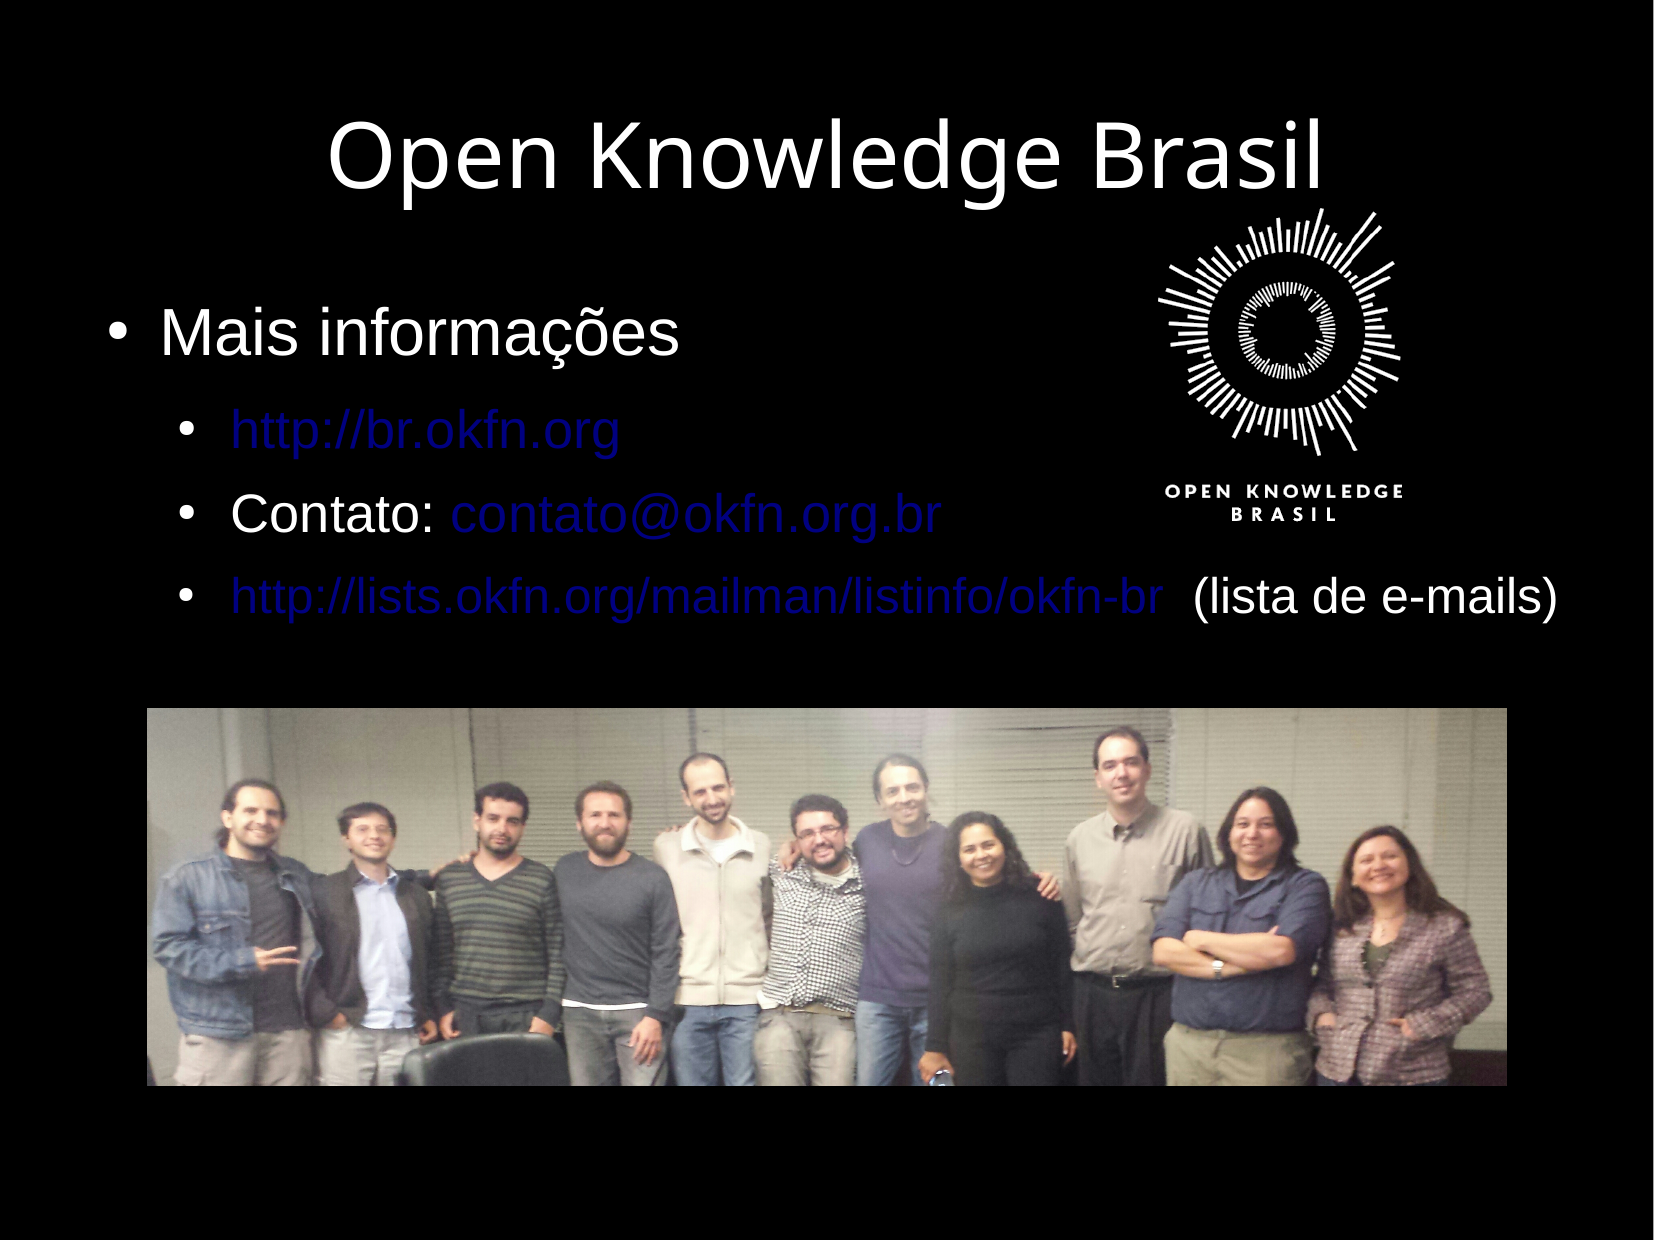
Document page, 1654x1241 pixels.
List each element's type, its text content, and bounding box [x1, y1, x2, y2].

list Mais informações http://br.okfn.org Contato: contato@okfn.org.br http://lists.okfn.org/mailman/listinfo/okfn-br (lista de e-mails) [88, 295, 1577, 680]
picture [147, 708, 1507, 1086]
title Open Knowledge Brasil [82, 49, 1571, 257]
picture [1062, 257, 1497, 295]
